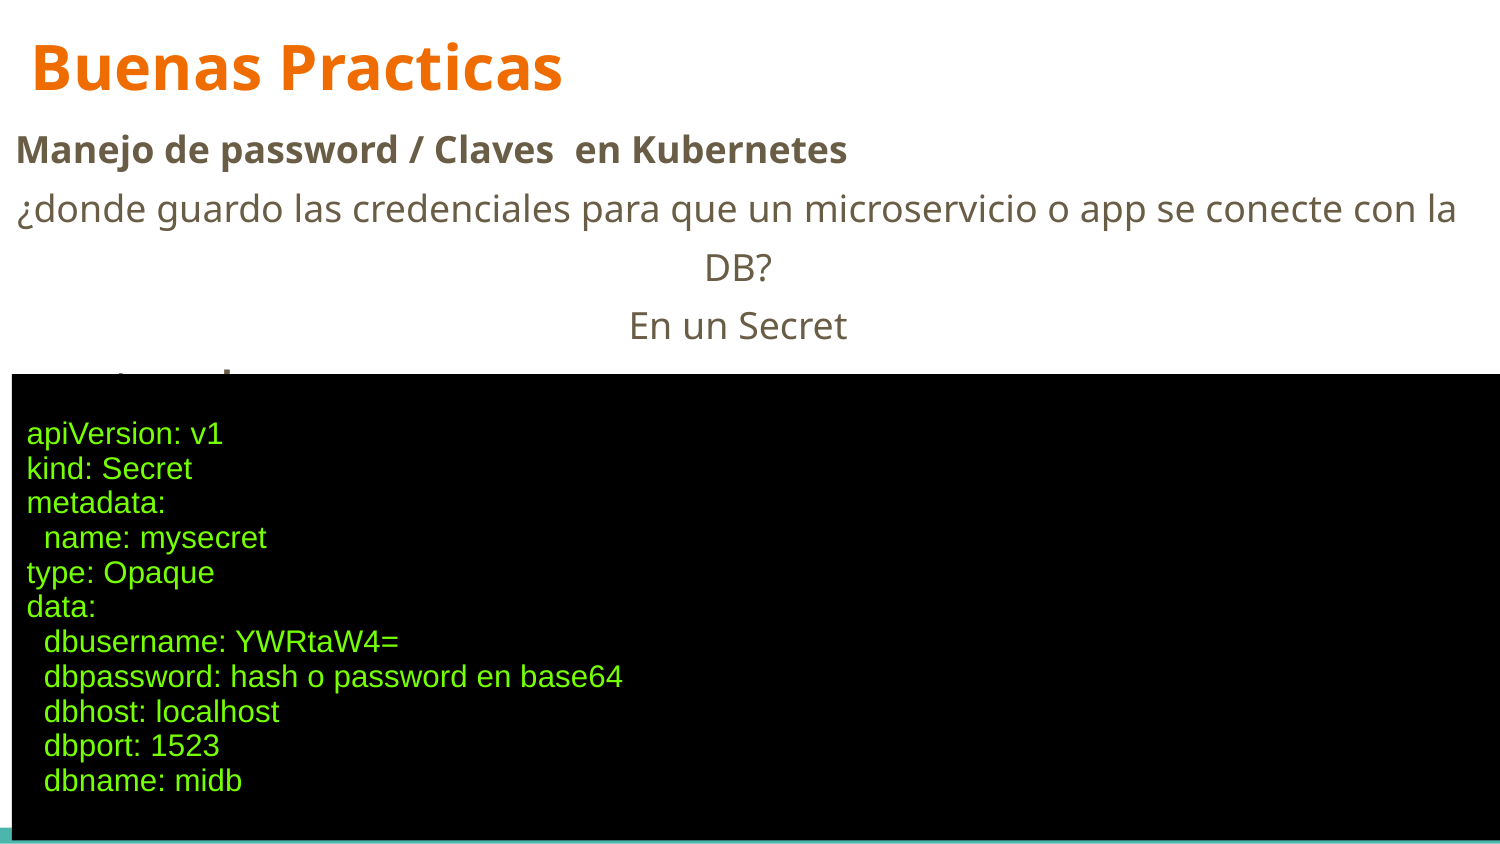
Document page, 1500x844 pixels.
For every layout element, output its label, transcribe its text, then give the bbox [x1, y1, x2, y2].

text_box apiVersion: v1 kind: Secret metadata: name: mysecret type: Opaque data: dbusername: YWRtaW4= dbpassword: hash o password en base64 dbhost: localhost dbport: 1523 dbname: midb [11, 374, 1500, 841]
title Buenas Practicas [15, 8, 1414, 125]
list Manejo de password / Claves en Kubernetes ¿donde guardo las credenciales para que un microservicio o app se conecte con la DB? En un Secret secret.yaml [0, 101, 1477, 644]
